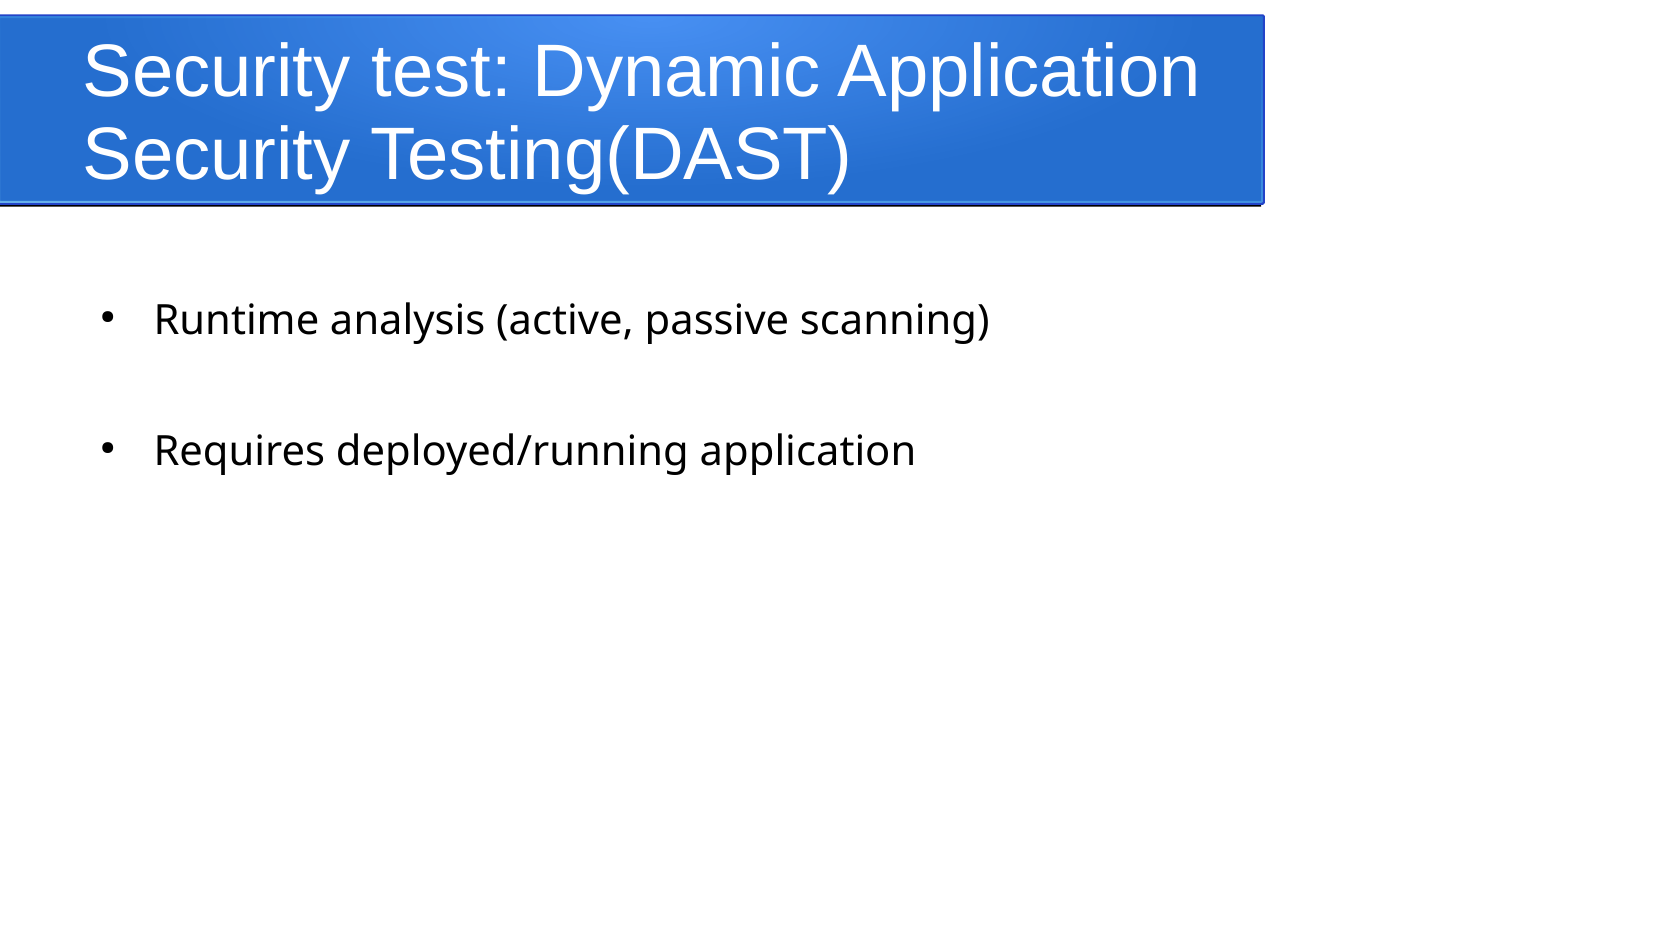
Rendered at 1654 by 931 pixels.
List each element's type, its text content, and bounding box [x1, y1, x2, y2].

list Runtime analysis (active, passive scanning) Requires deployed/running application [82, 224, 1571, 764]
title Security test: Dynamic Application Security Testing(DAST) [82, 0, 1235, 224]
